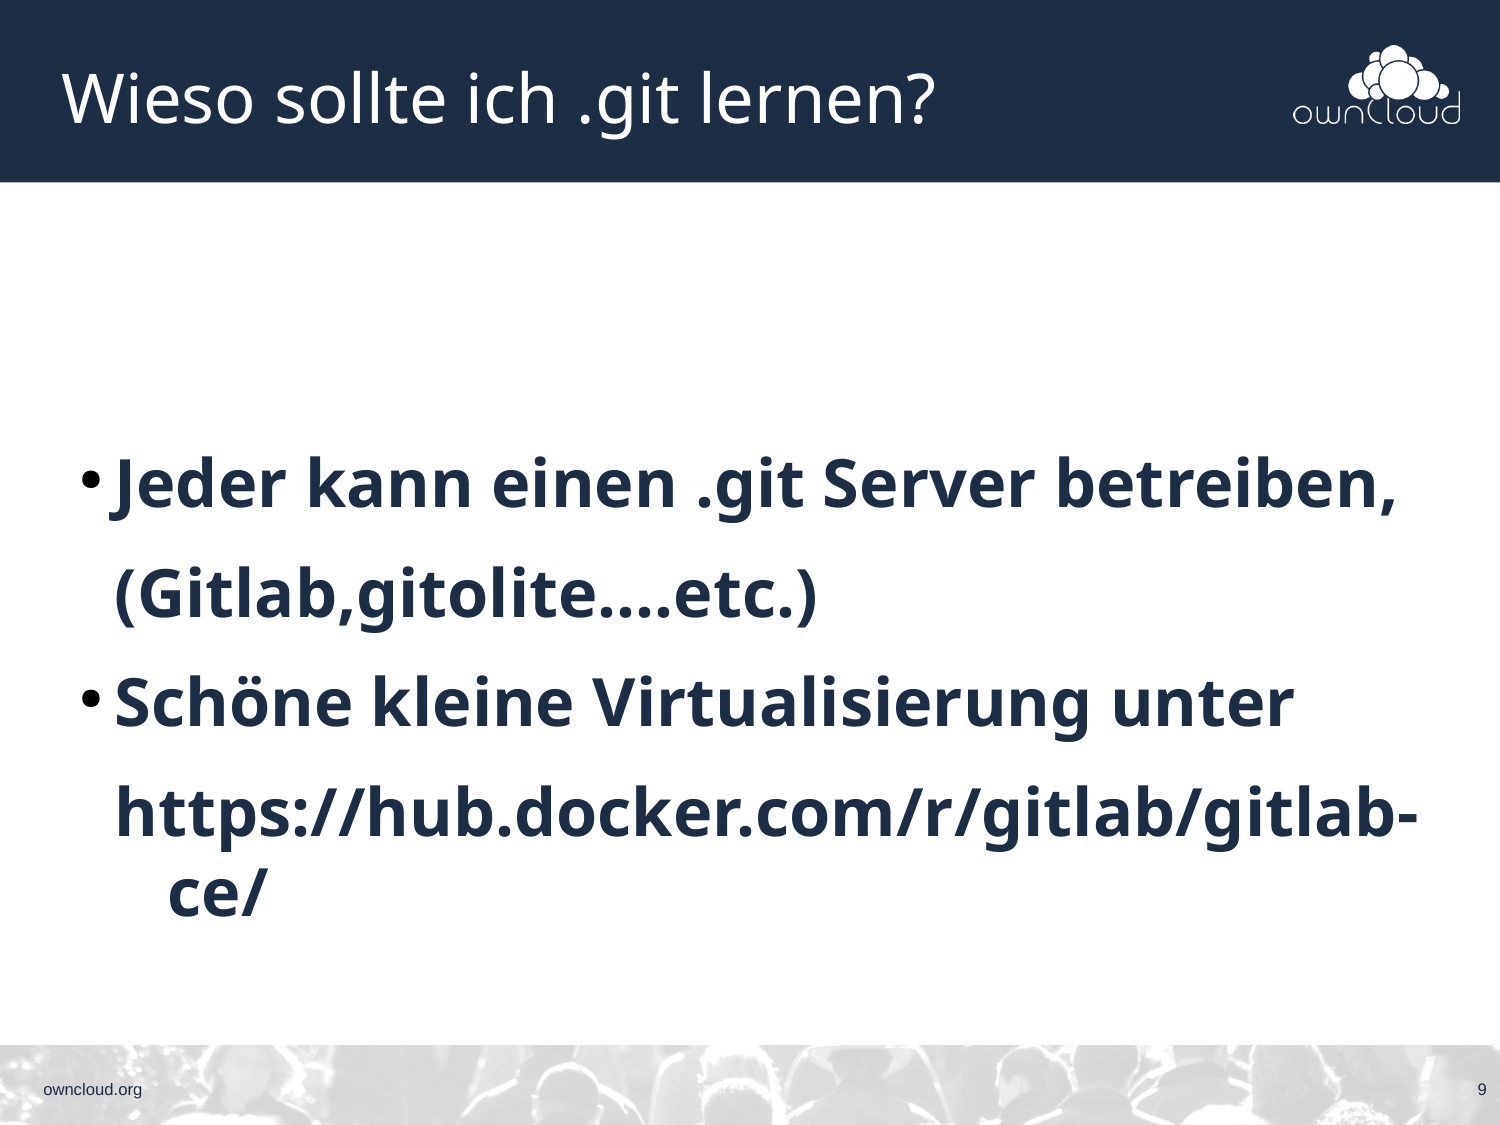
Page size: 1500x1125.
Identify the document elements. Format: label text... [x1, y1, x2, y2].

list Jeder kann einen .git Server betreiben, (Gitlab,gitolite….etc.) Schöne kleine Virtualisierung unter https://hub.docker.com/r/gitlab/gitlab-ce/ [46, 214, 1465, 1026]
picture [1293, 45, 1460, 124]
picture [0, 1045, 1500, 1125]
title Wieso sollte ich .git lernen? [46, 5, 1258, 187]
